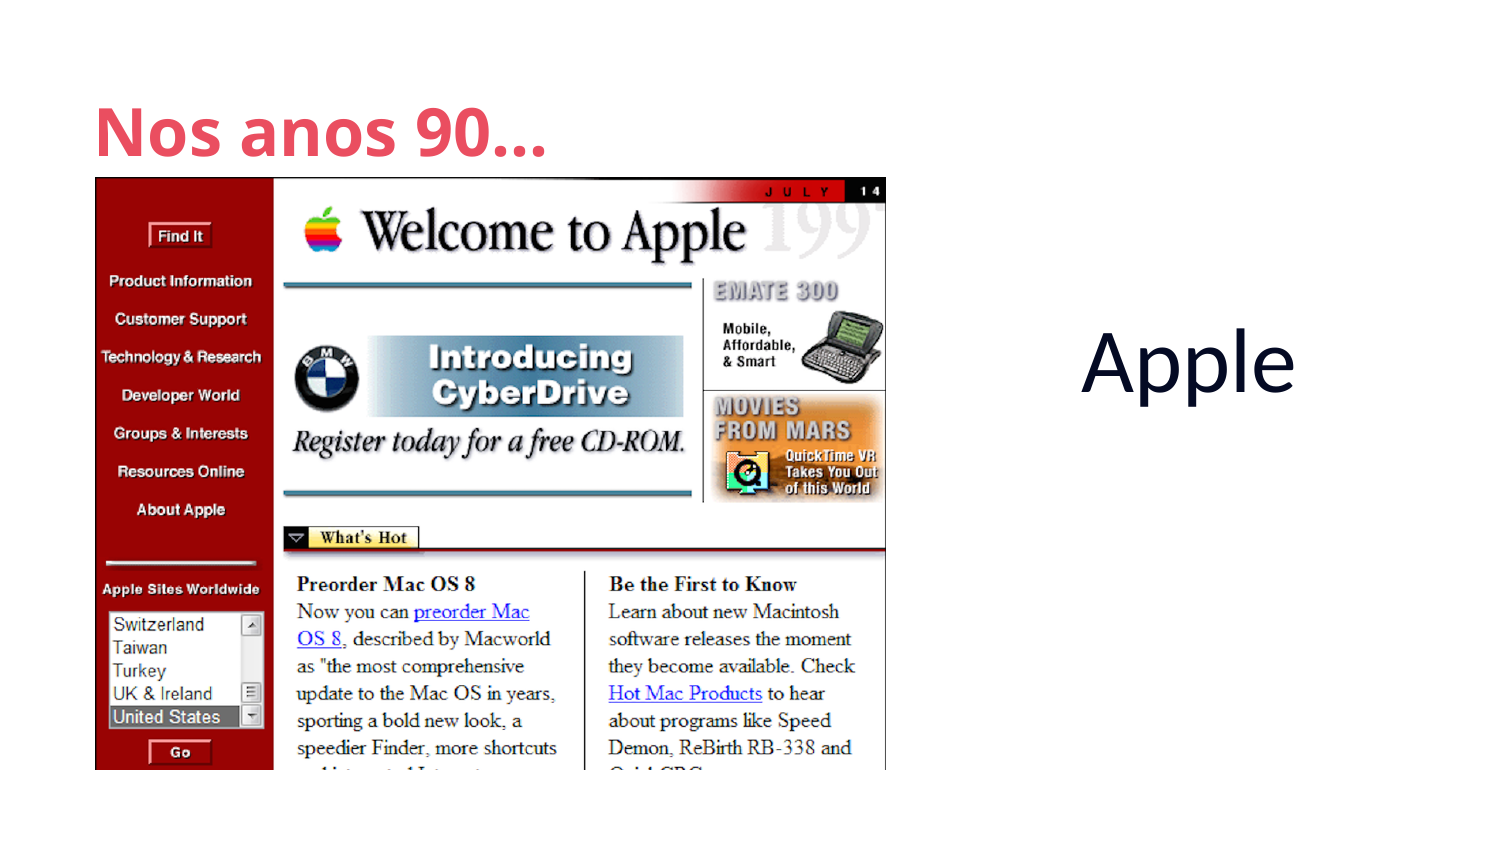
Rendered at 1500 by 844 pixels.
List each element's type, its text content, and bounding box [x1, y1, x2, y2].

picture [95, 177, 886, 770]
text_box Nos anos 90… [78, 54, 1394, 194]
text_box Apple [985, 285, 1369, 384]
